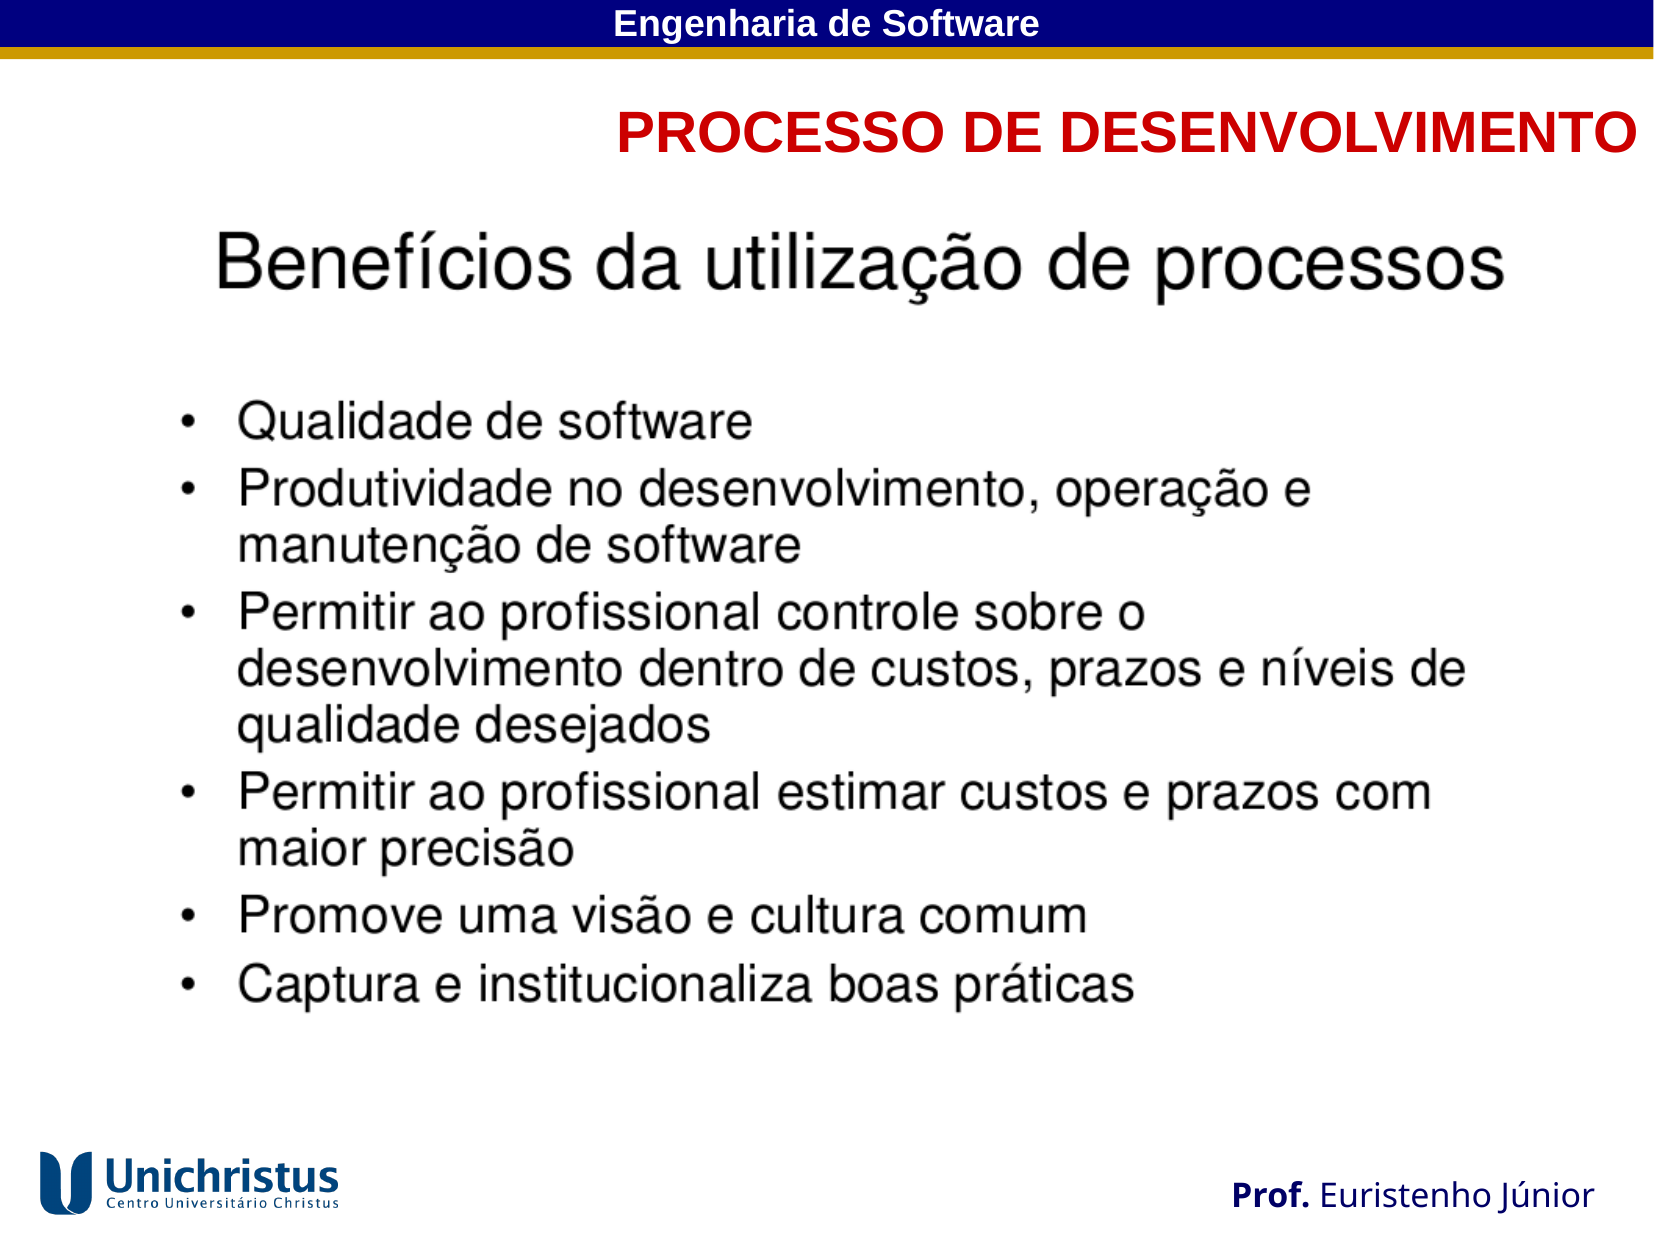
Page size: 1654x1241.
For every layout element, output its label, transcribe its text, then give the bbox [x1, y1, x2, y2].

text_box Engenharia de Software [0, 0, 1654, 47]
text_box [0, 47, 1654, 60]
picture [148, 215, 1548, 1028]
picture [35, 1148, 343, 1217]
text_box Prof. Euristenho Júnior [1216, 1163, 1654, 1224]
text_box PROCESSO DE DESENVOLVIMENTO [601, 92, 1654, 173]
